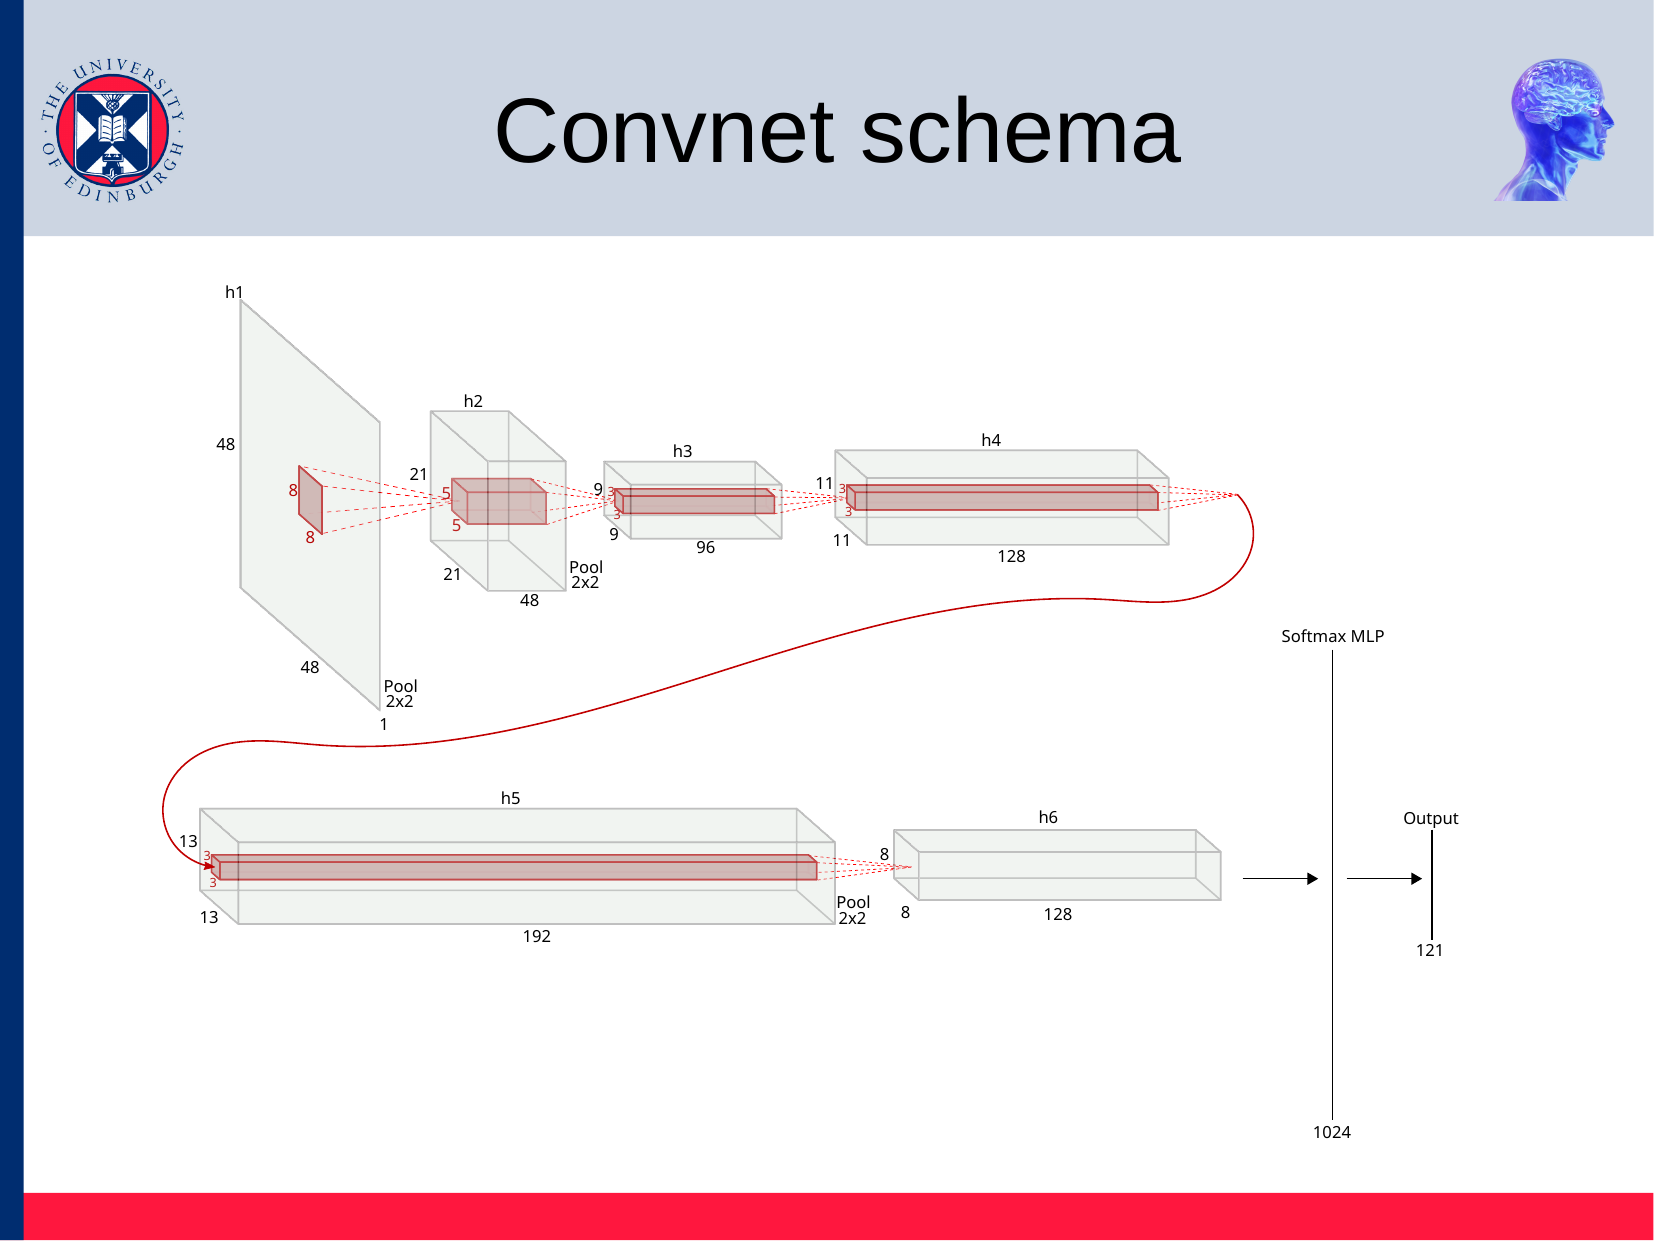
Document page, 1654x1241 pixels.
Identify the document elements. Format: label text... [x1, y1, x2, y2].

picture [0, 56, 1654, 1241]
title Convnet schema [183, 49, 1494, 213]
